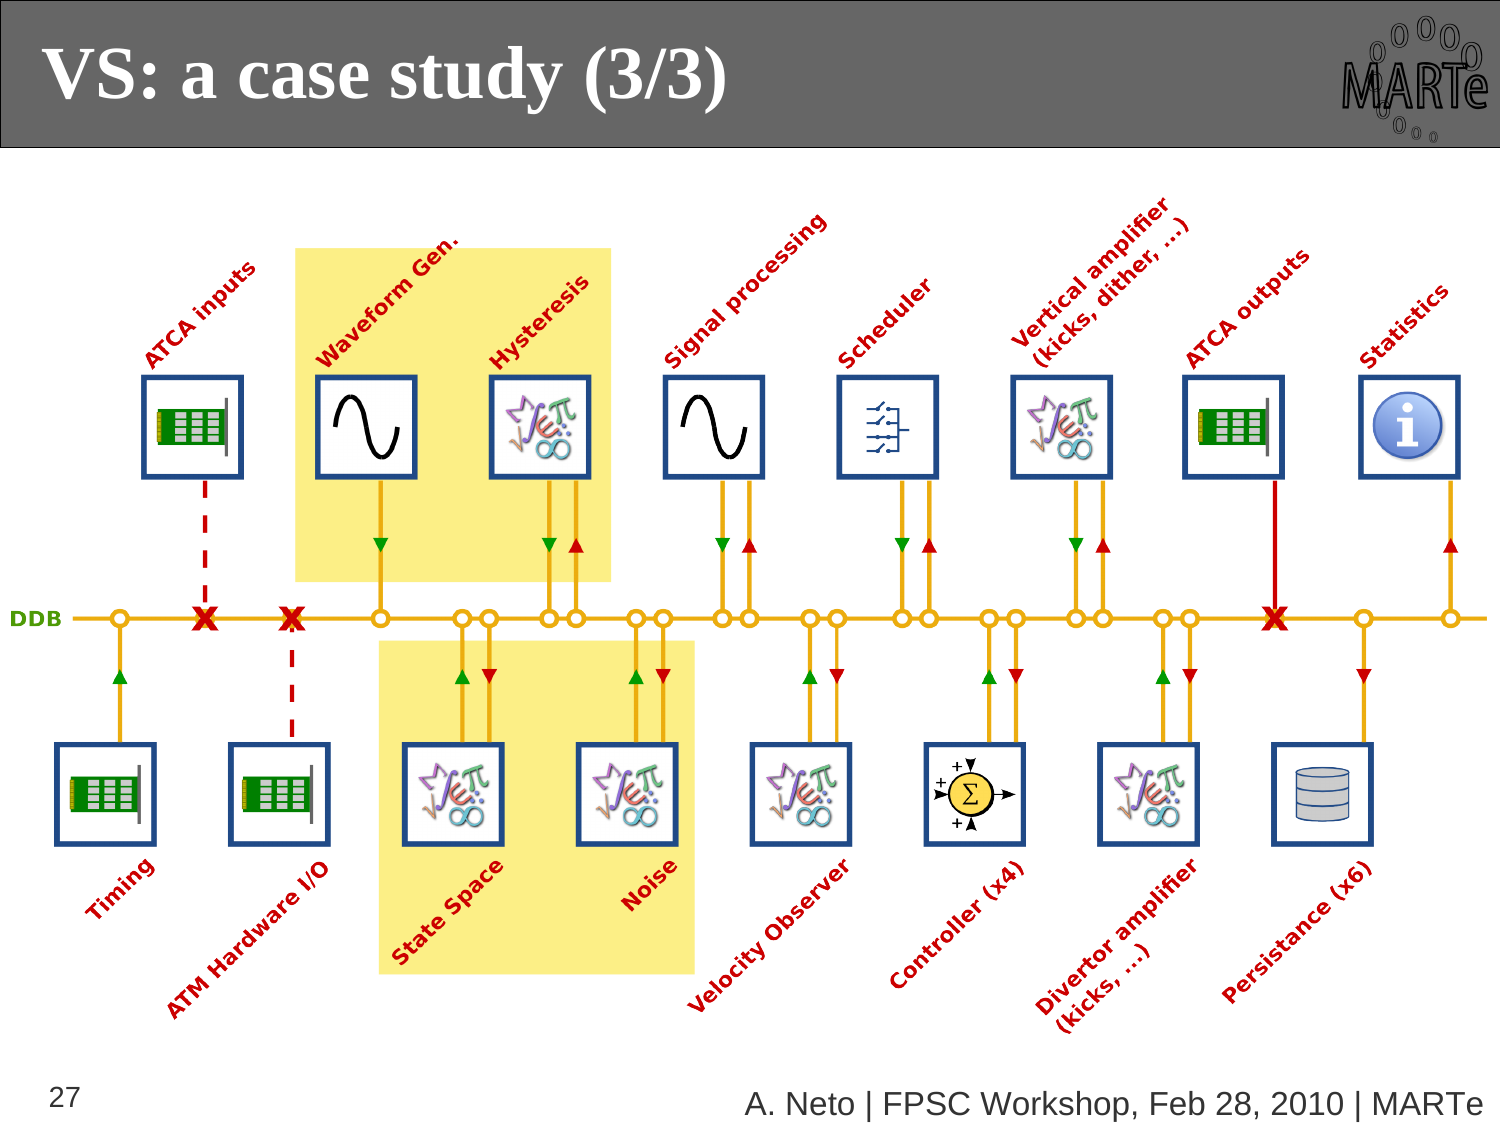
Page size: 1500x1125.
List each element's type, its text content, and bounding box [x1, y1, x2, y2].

title VS: a case study (3/3) [41, 7, 1329, 141]
picture [11, 197, 1489, 1036]
picture [1340, 0, 1489, 148]
